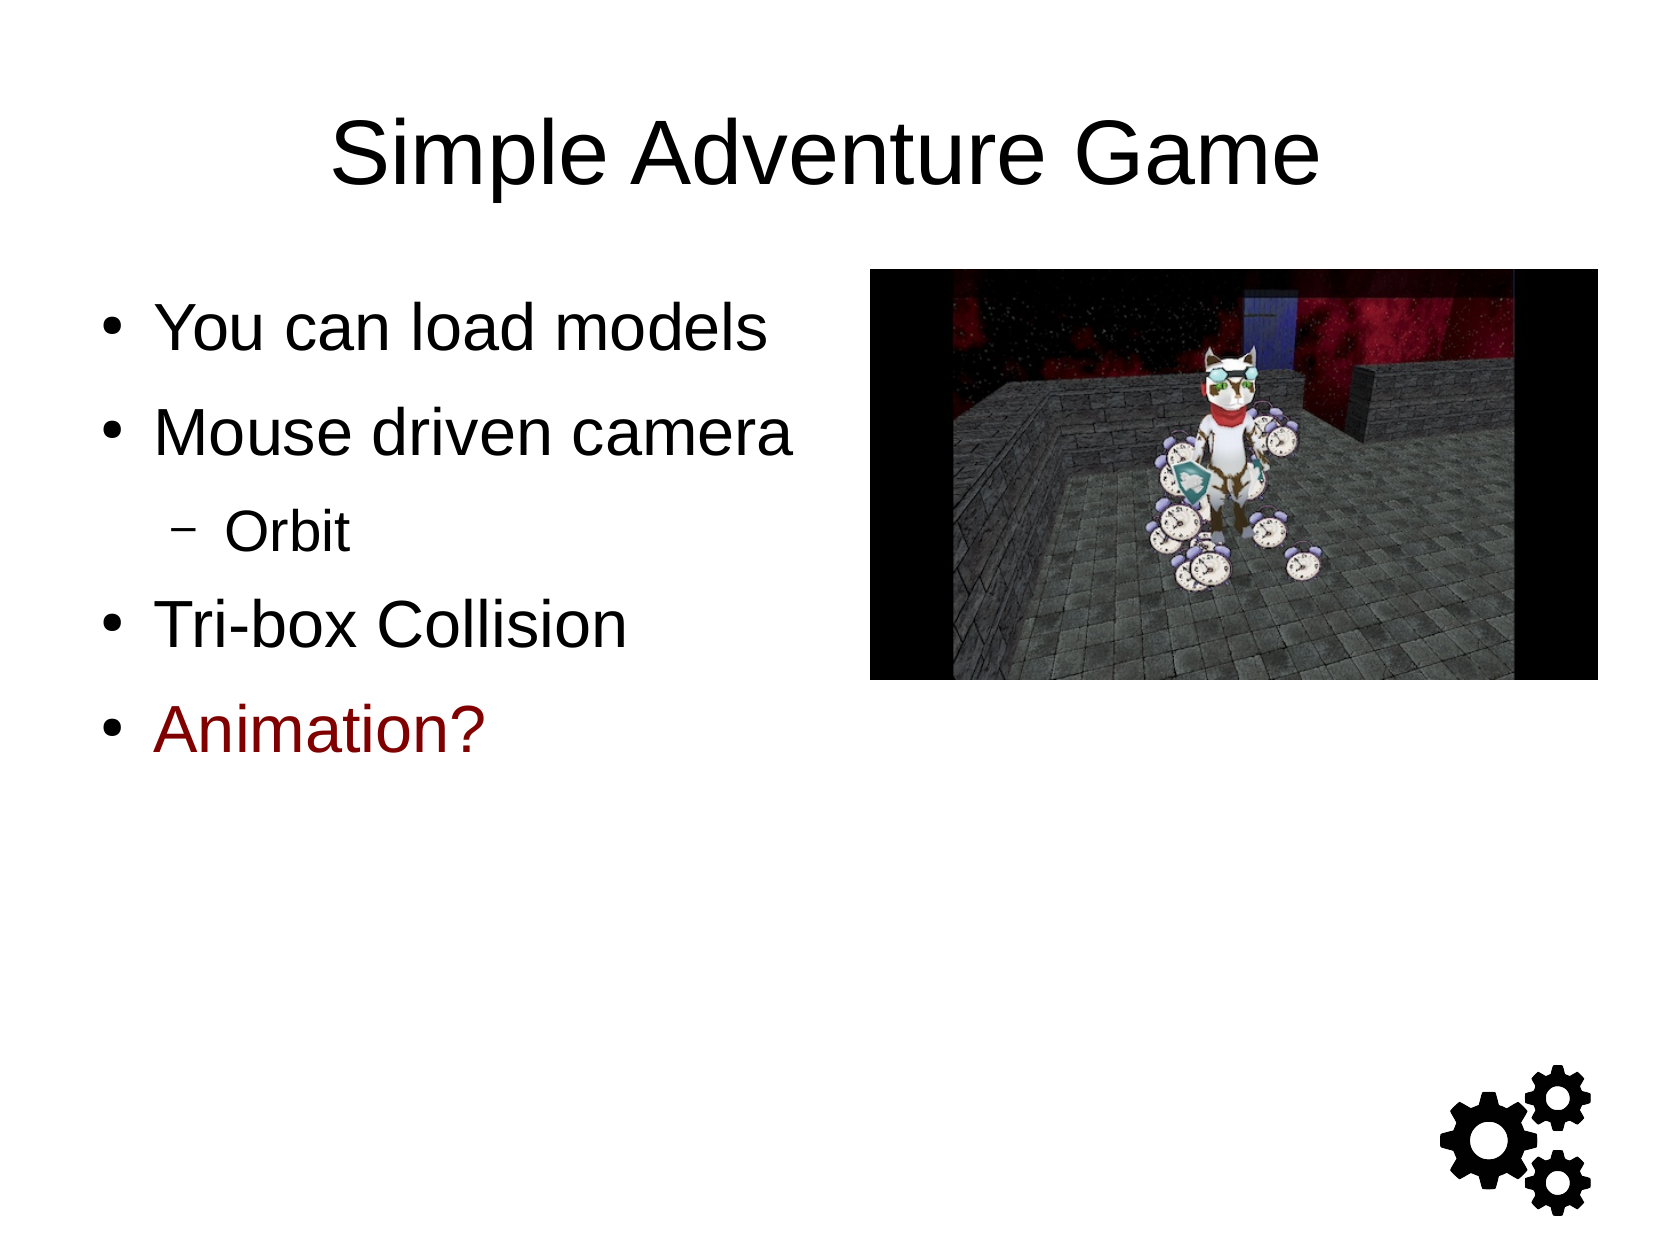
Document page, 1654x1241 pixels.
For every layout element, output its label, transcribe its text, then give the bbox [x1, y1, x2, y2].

picture [870, 269, 1598, 680]
picture [1440, 1065, 1591, 1216]
title Simple Adventure Game [82, 49, 1571, 257]
list You can load models Mouse driven camera Orbit Tri-box Collision Animation? [82, 290, 1571, 1010]
